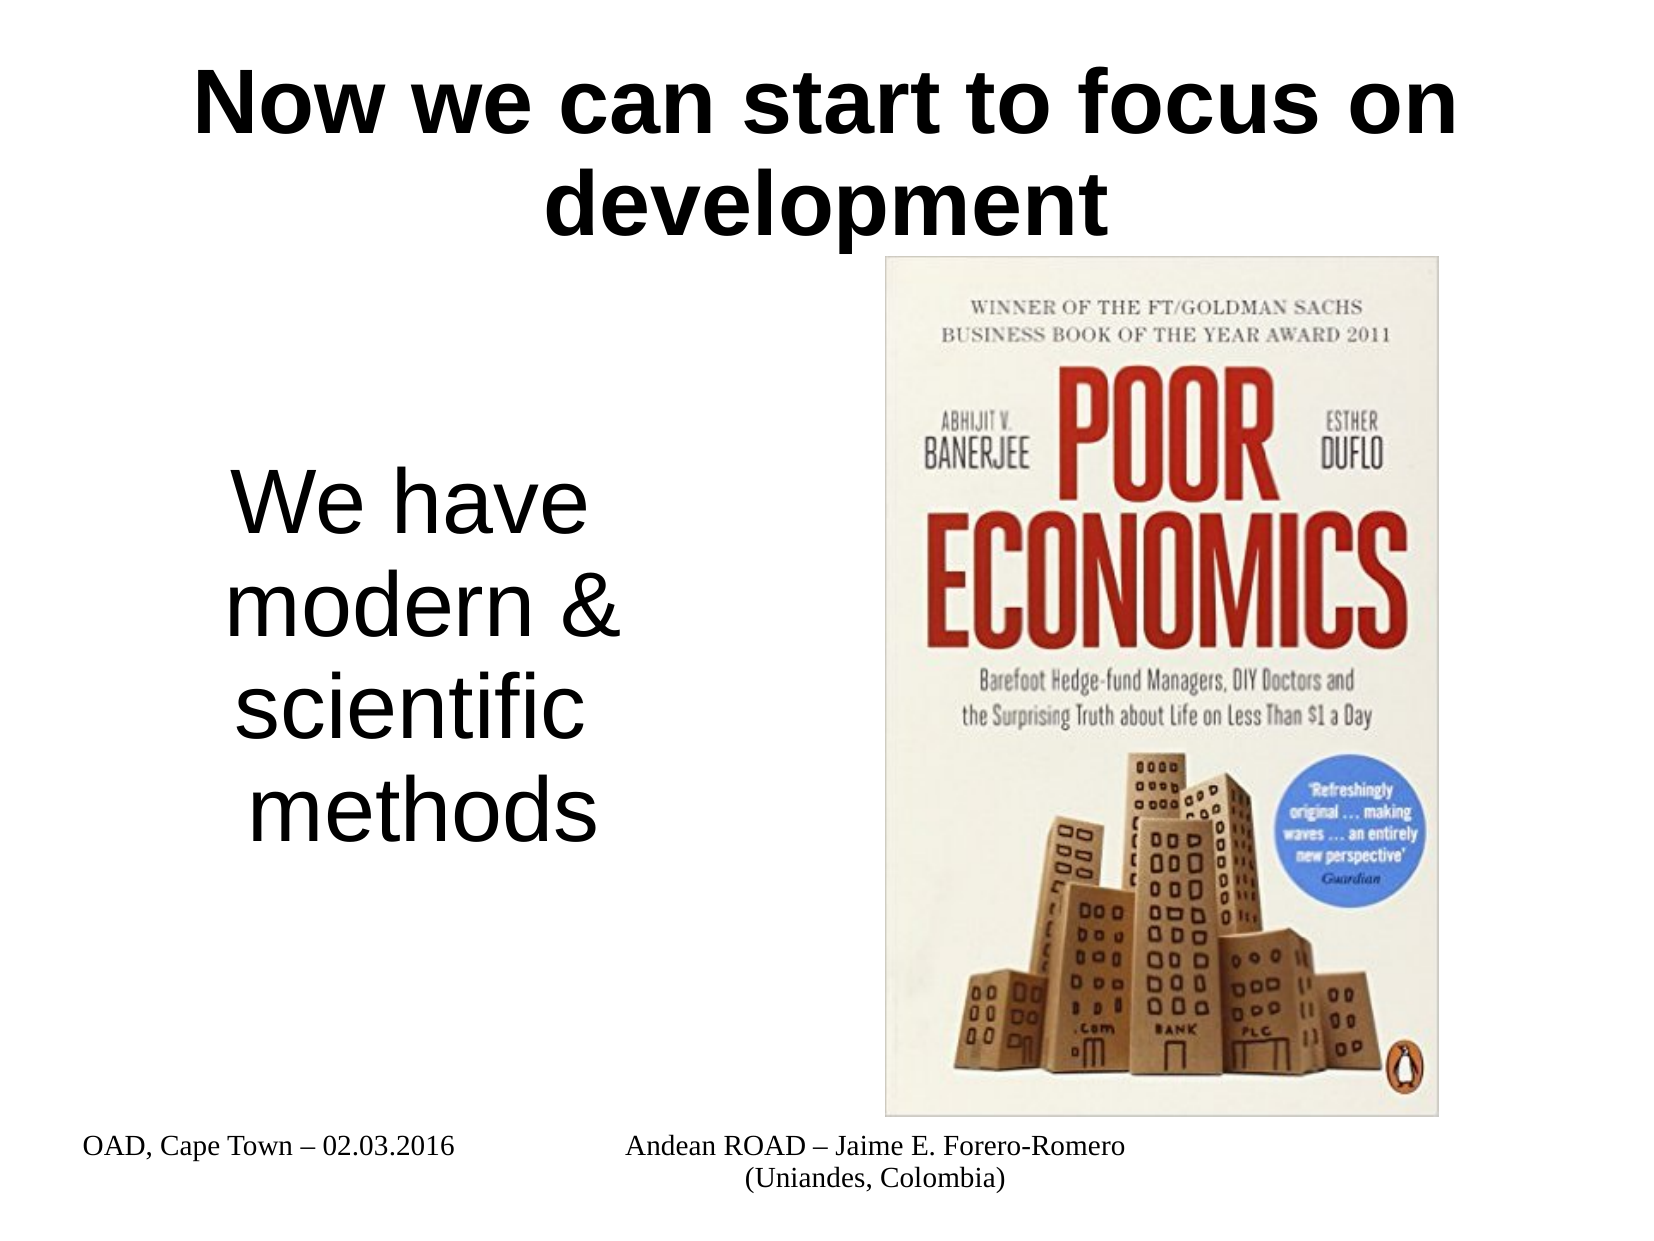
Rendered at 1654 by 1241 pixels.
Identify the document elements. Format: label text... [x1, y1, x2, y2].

title We have modern & scientific methods [45, 450, 803, 862]
title Now we can start to focus on development [82, 49, 1571, 257]
picture [885, 256, 1439, 1117]
